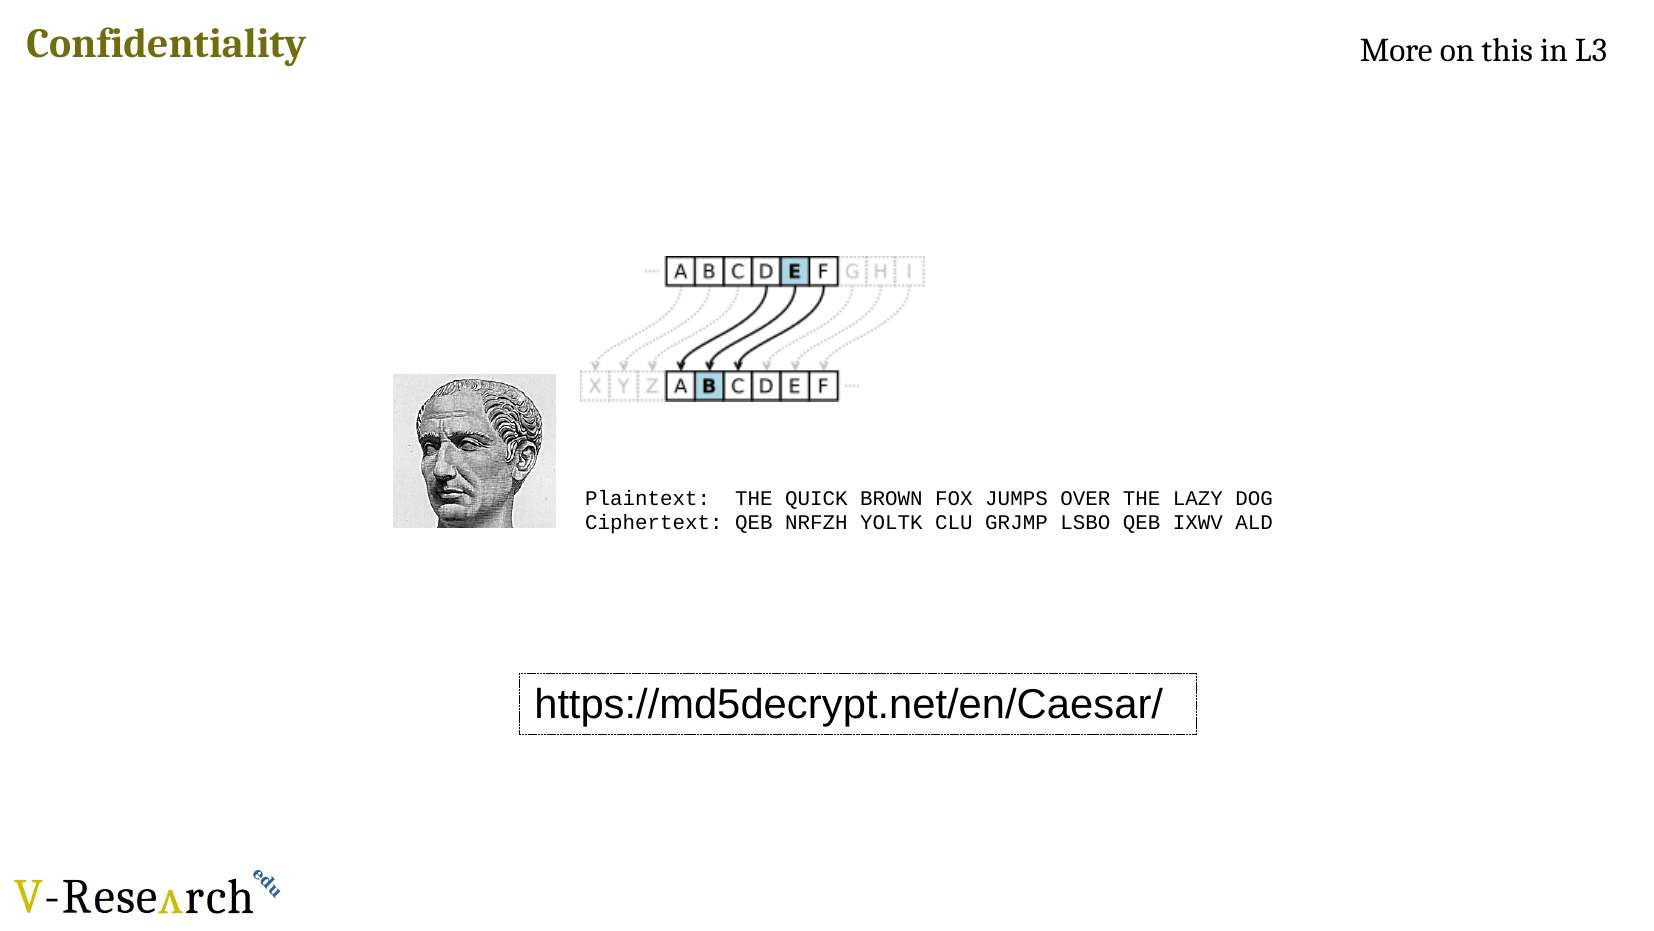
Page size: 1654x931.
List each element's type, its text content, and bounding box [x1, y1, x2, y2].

picture [11, 876, 255, 916]
text_box https://md5decrypt.net/en/Caesar/ [519, 673, 1197, 735]
text_box edu [222, 847, 333, 931]
picture [580, 256, 925, 402]
text_box Plaintext: THE QUICK BROWN FOX JUMPS OVER THE LAZY DOG Ciphertext: QEB NRFZH YOLTK CLU GRJMP LSBO QEB IXWV ALD [570, 481, 1288, 544]
text_box More on this in L3 [1345, 23, 1632, 78]
picture [393, 374, 556, 528]
text_box Confidentiality [11, 12, 1193, 77]
